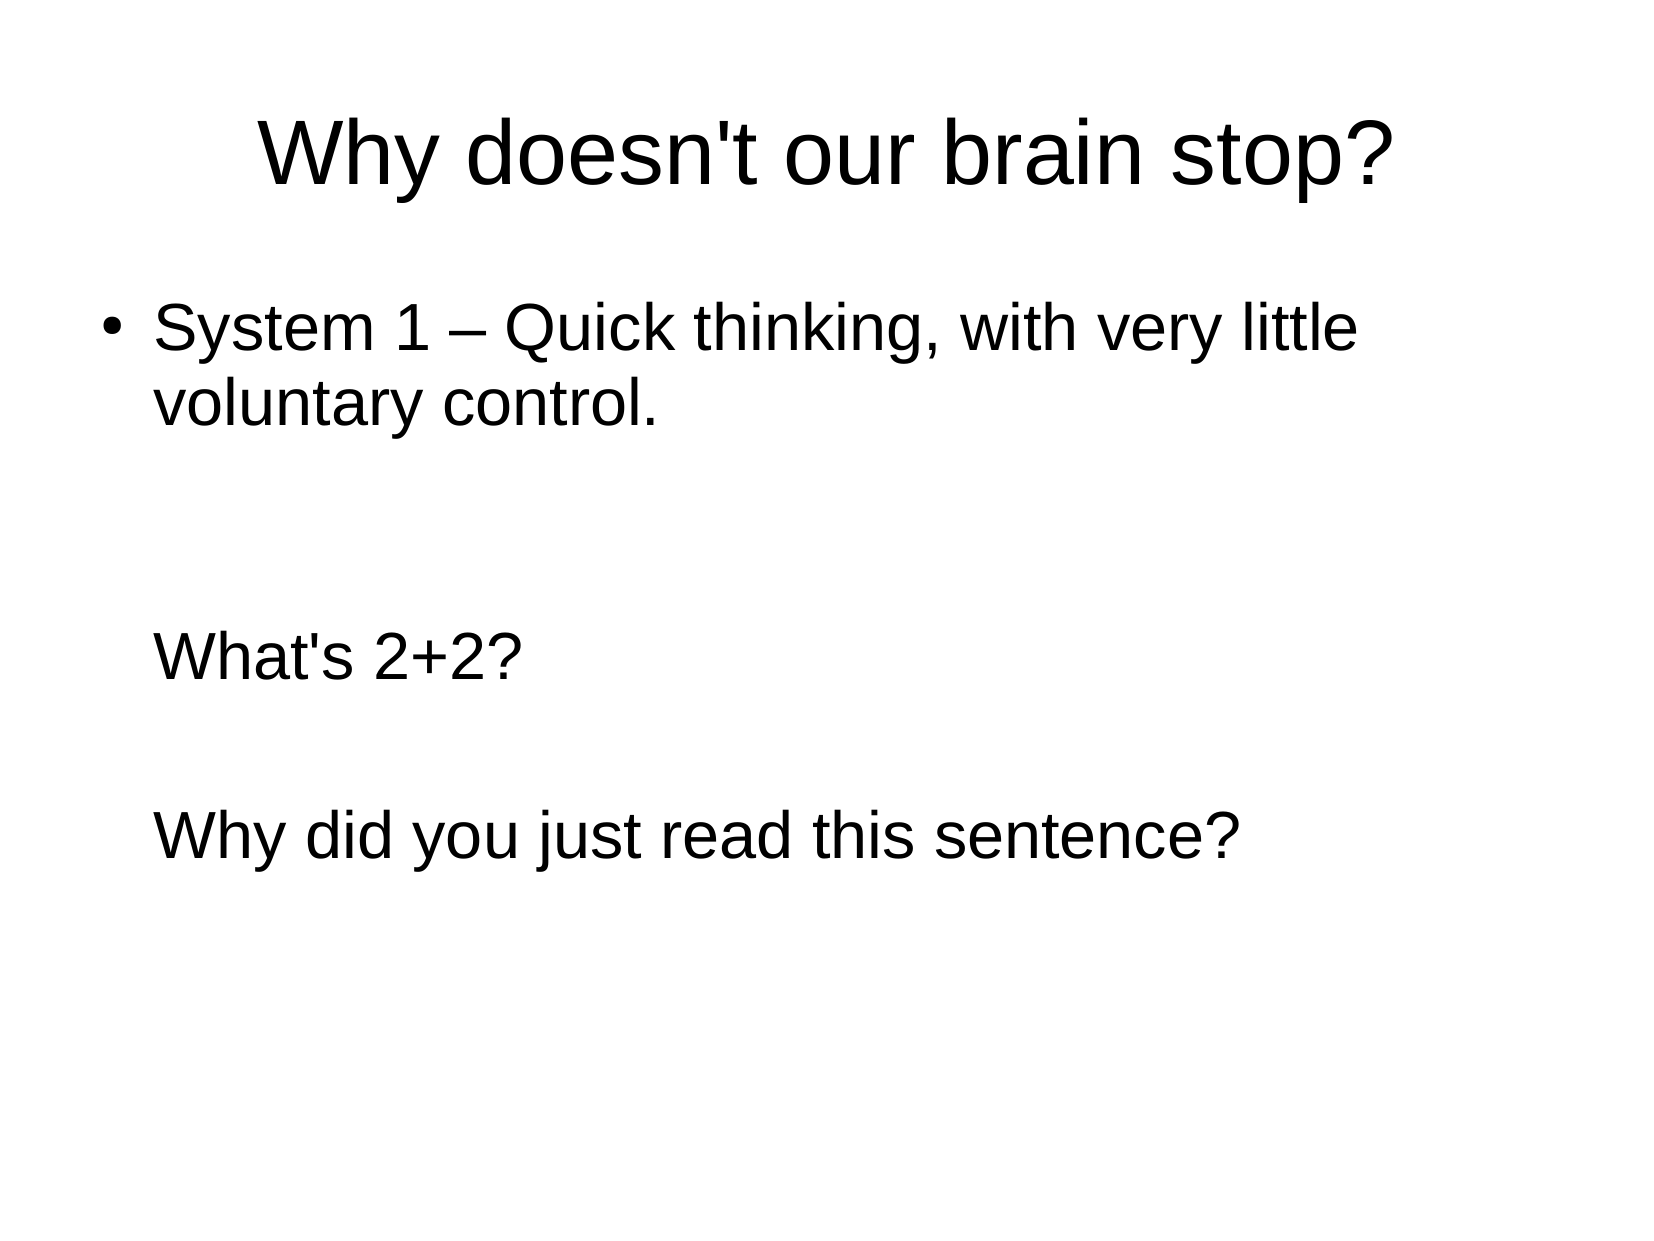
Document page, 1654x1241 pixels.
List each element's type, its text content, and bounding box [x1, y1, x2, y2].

title Why doesn't our brain stop? [82, 49, 1571, 257]
list System 1 – Quick thinking, with very little voluntary control. What's 2+2? Why did you just read this sentence? [82, 290, 1571, 1010]
